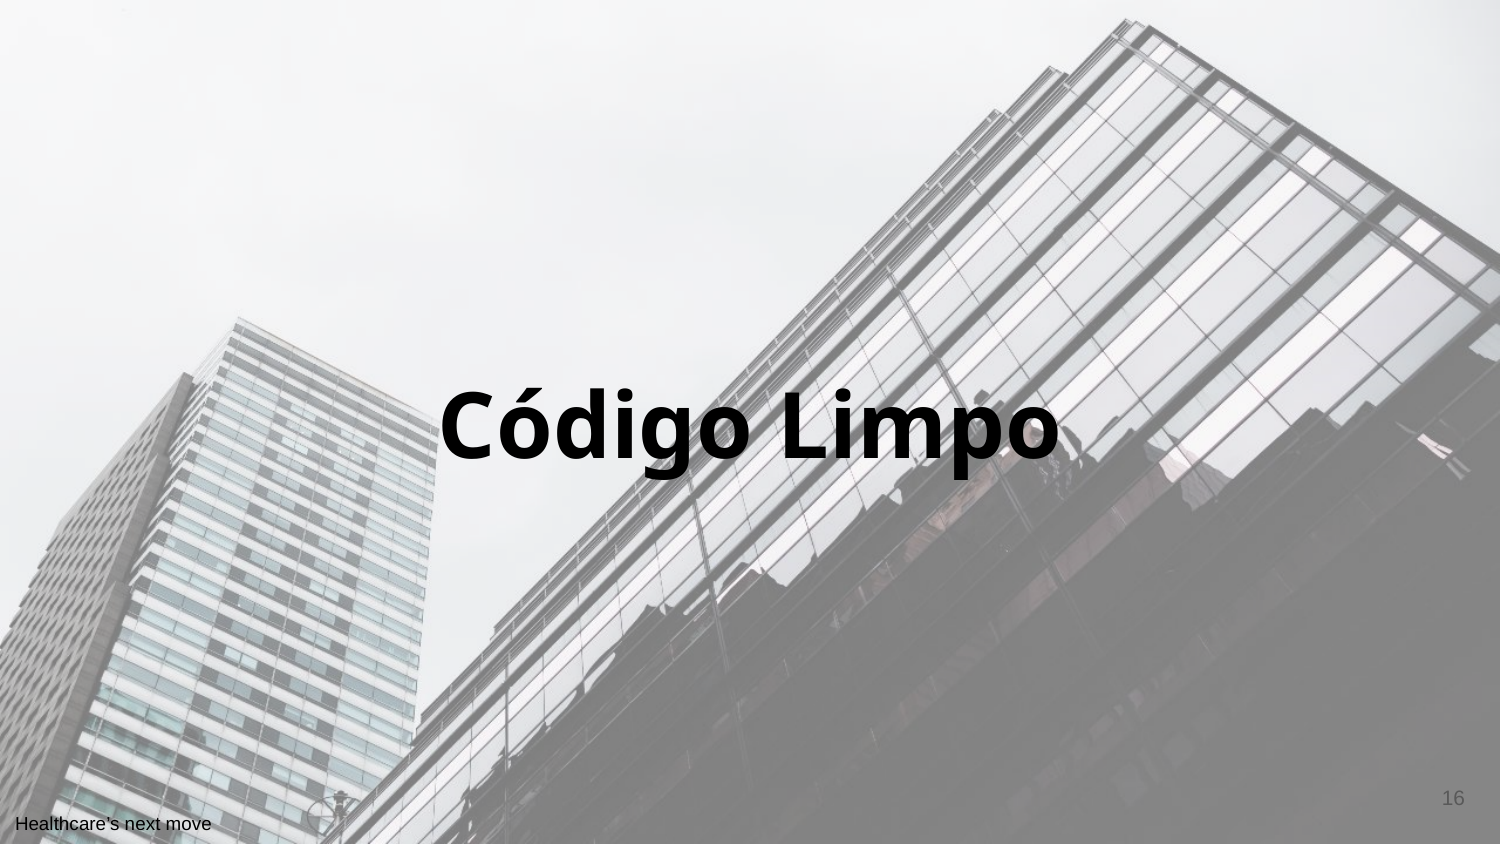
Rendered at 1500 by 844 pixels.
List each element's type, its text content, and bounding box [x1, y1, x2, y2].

picture [0, 0, 1500, 844]
title Código Limpo [51, 352, 1449, 491]
slide_number <number> [1389, 764, 1480, 830]
